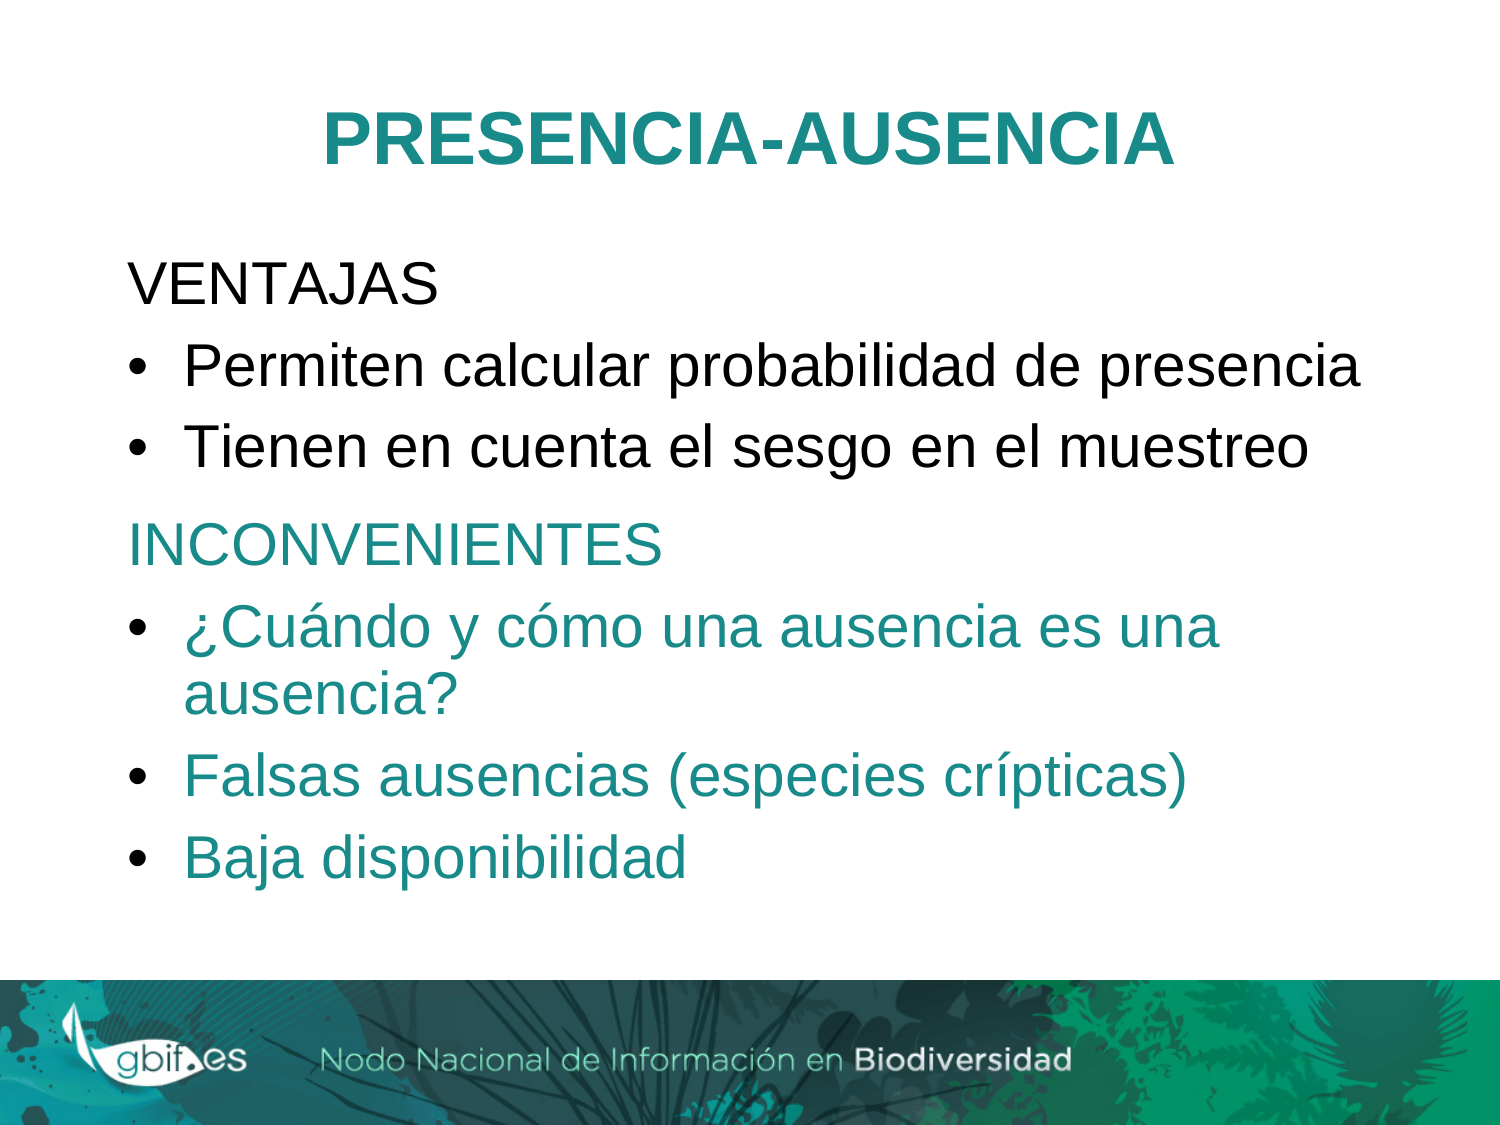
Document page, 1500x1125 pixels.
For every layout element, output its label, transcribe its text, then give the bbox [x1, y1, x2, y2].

picture [0, 980, 1500, 1125]
list VENTAJAS Permiten calcular probabilidad de presencia Tienen en cuenta el sesgo en el muestreo INCONVENIENTES ¿Cuándo y cómo una ausencia es una ausencia? Falsas ausencias (especies crípticas) Baja disponibilidad [112, 241, 1388, 955]
title PRESENCIA-AUSENCIA [112, 68, 1388, 209]
